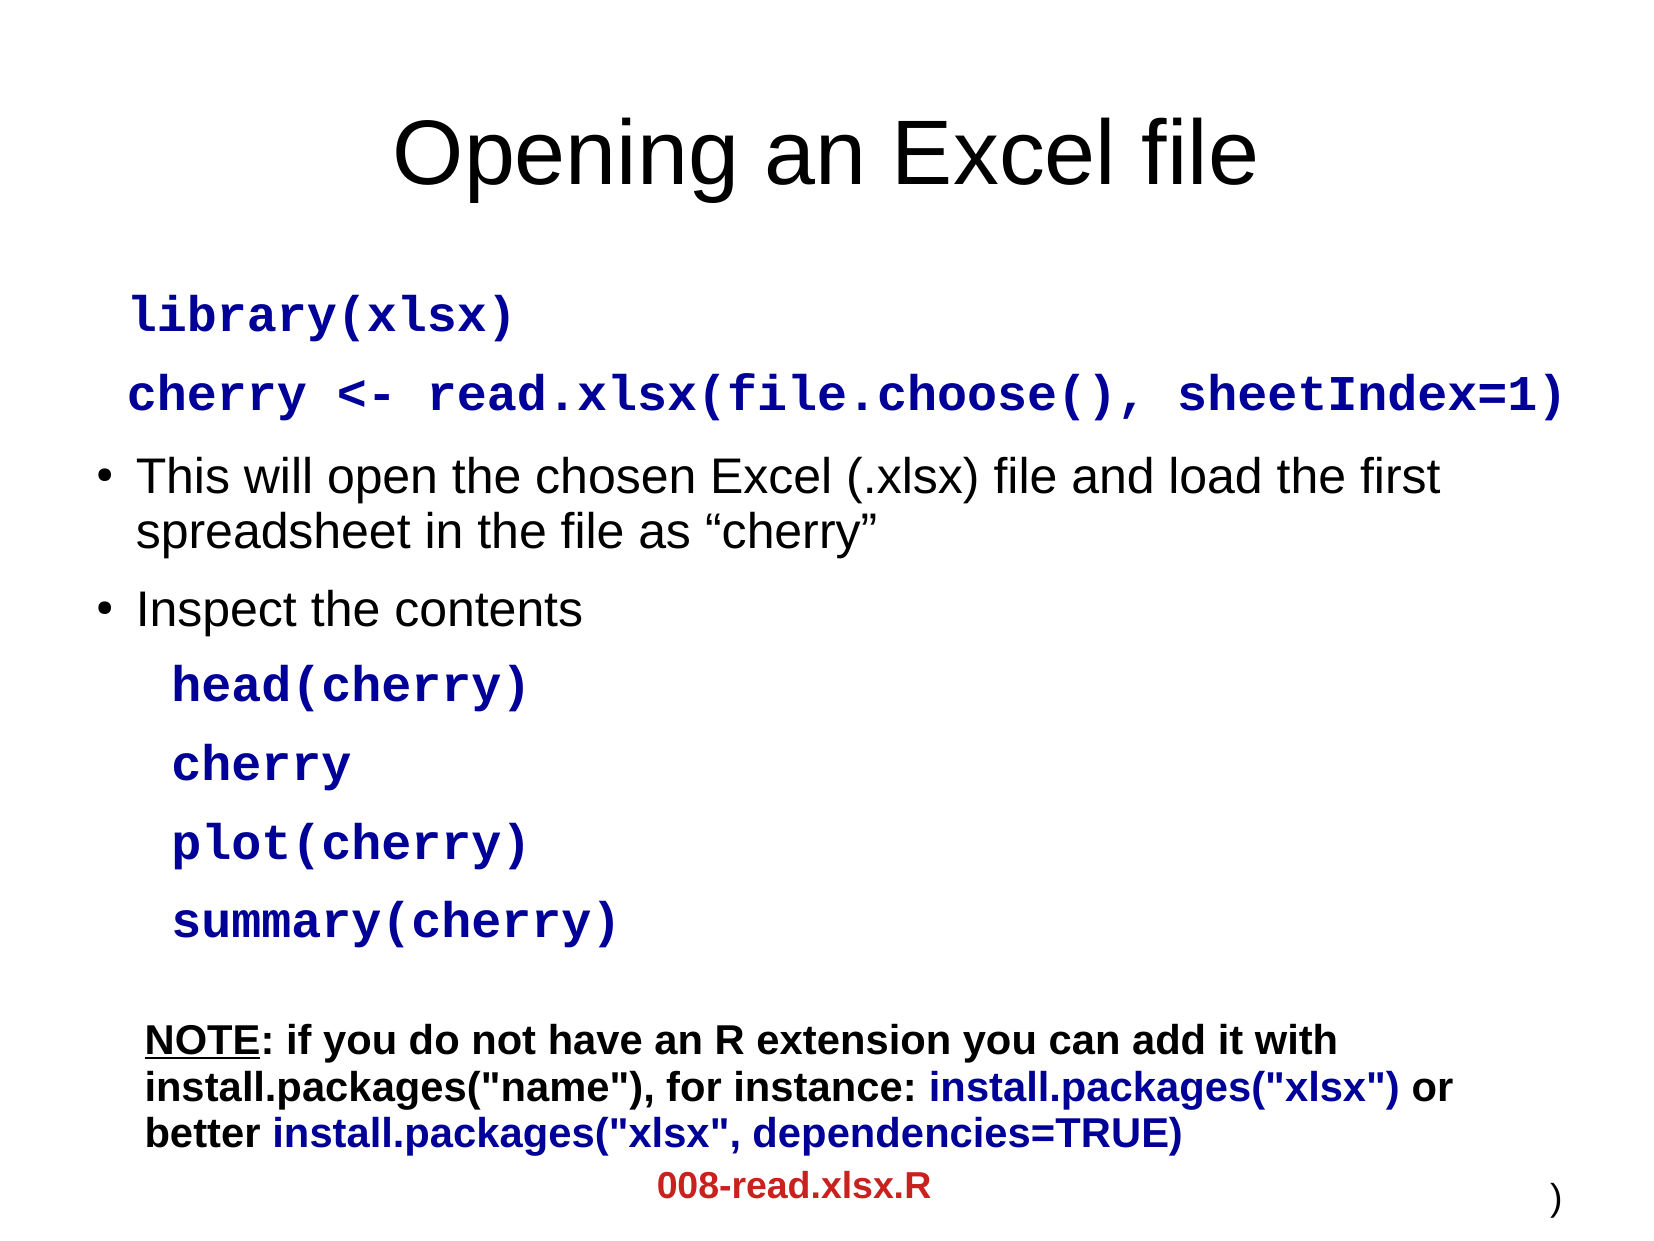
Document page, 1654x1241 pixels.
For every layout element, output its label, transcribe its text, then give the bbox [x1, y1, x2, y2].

text_box NOTE: if you do not have an R extension you can add it with install.packages("name"), for instance: install.packages("xlsx") or better install.packages("xlsx", dependencies=TRUE) [129, 1009, 1524, 1164]
text_box ) [1535, 1169, 1578, 1227]
list library(xlsx) cherry <- read.xlsx(file.choose(), sheetIndex=1) This will open the chosen Excel (.xlsx) file and load the first spreadsheet in the file as “cherry” Inspect the contents head(cherry) cherry plot(cherry) summary(cherry) [82, 290, 1571, 1010]
title Opening an Excel file [82, 49, 1571, 257]
text_box 008-read.xlsx.R [401, 1157, 1187, 1215]
